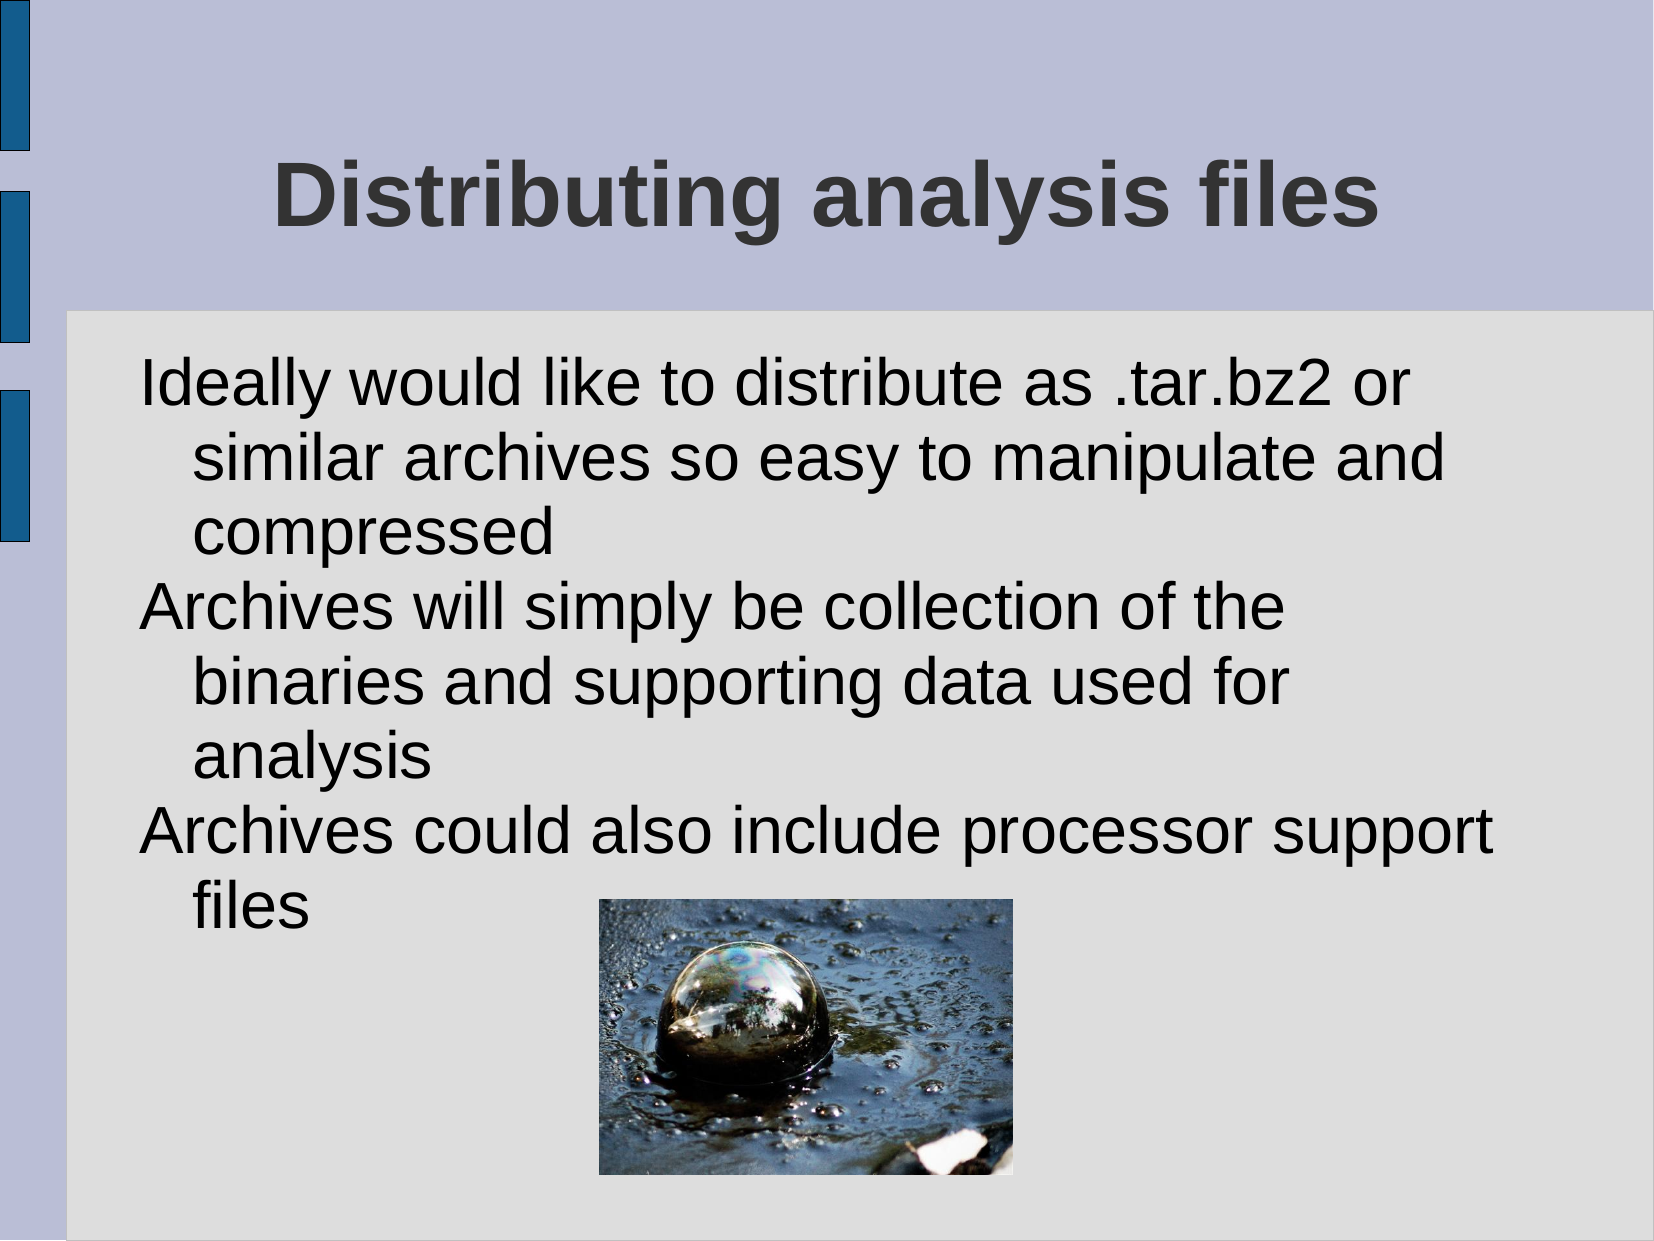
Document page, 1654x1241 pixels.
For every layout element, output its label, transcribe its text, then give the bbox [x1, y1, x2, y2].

list Ideally would like to distribute as .tar.bz2 or similar archives so easy to manipulate and compressed Archives will simply be collection of the binaries and supporting data used for analysis Archives could also include processor support files [121, 344, 1534, 1112]
title Distributing analysis files [121, 98, 1534, 291]
picture [599, 899, 1013, 1176]
